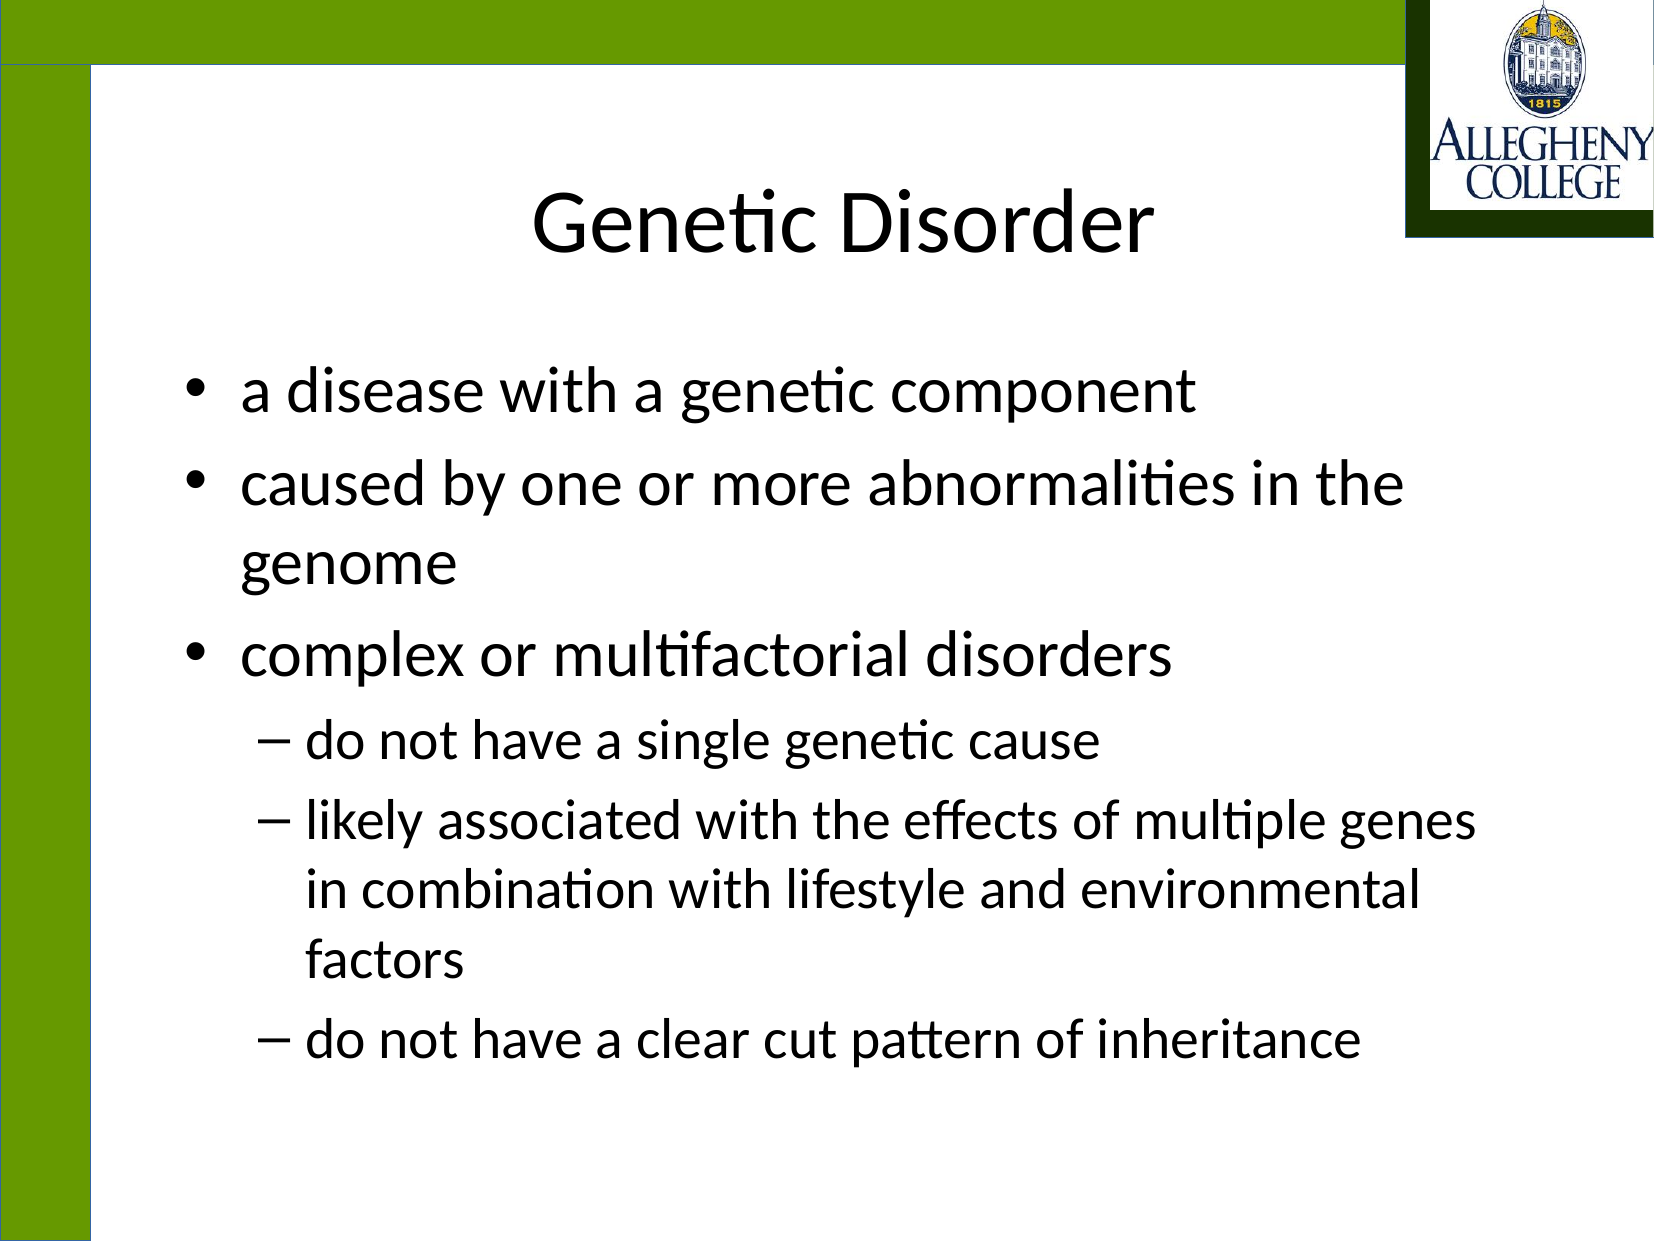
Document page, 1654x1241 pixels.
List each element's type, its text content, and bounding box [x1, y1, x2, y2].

list a disease with a genetic component caused by one or more abnormalities in the genome complex or multifactorial disorders do not have a single genetic cause likely associated with the effects of multiple genes in combination with lifestyle and environmental factors do not have a clear cut pattern of inheritance [169, 339, 1520, 1082]
text_box [0, 0, 1430, 1241]
text_box [1520, 210, 1654, 238]
title Genetic Disorder [169, 121, 1520, 310]
picture [1430, 0, 1654, 210]
